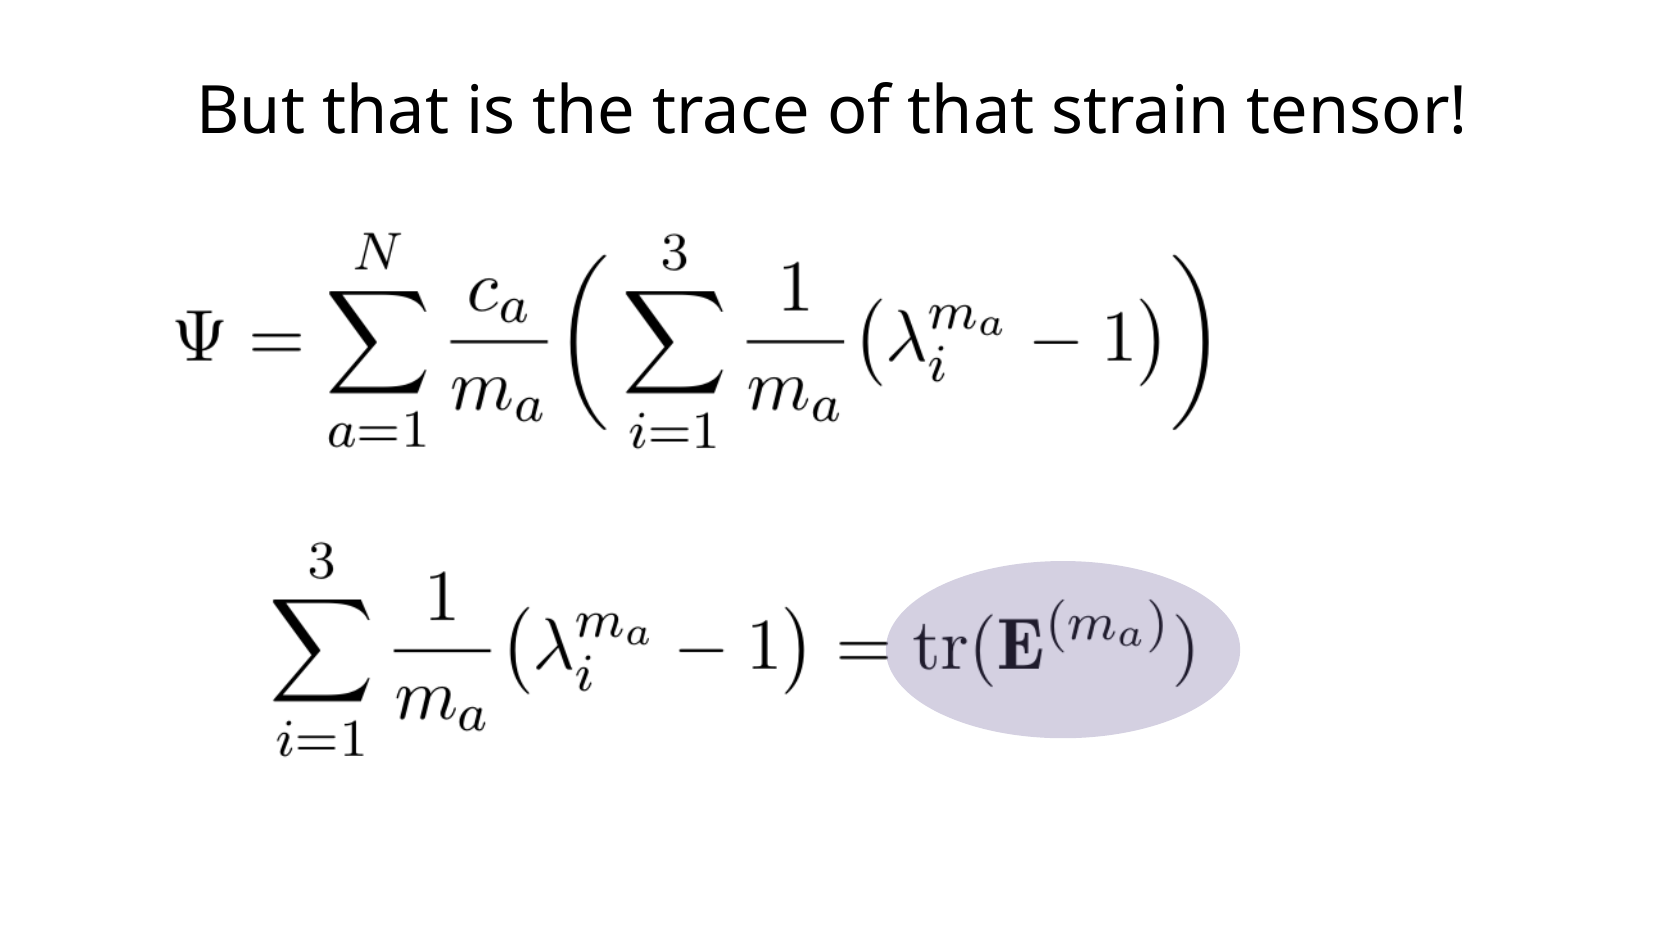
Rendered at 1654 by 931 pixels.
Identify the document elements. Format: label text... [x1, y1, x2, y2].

title But that is the trace of that strain tensor! [88, 29, 1595, 185]
picture [147, 213, 1241, 797]
text_box [885, 561, 1241, 739]
